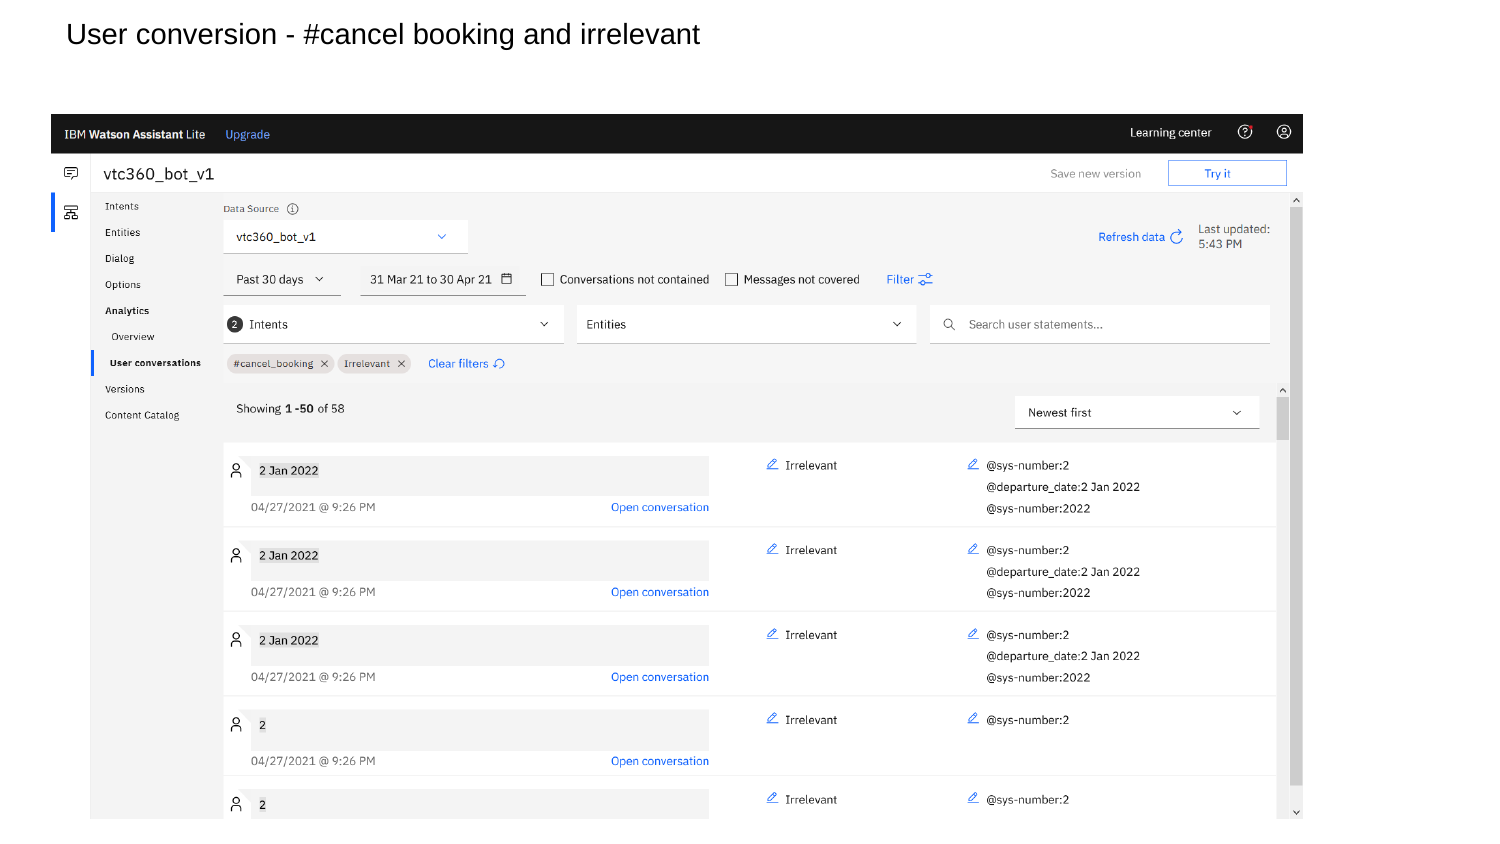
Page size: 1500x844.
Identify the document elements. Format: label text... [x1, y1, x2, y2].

title User conversion - #cancel booking and irrelevant [51, 0, 1449, 105]
picture [51, 114, 1303, 819]
